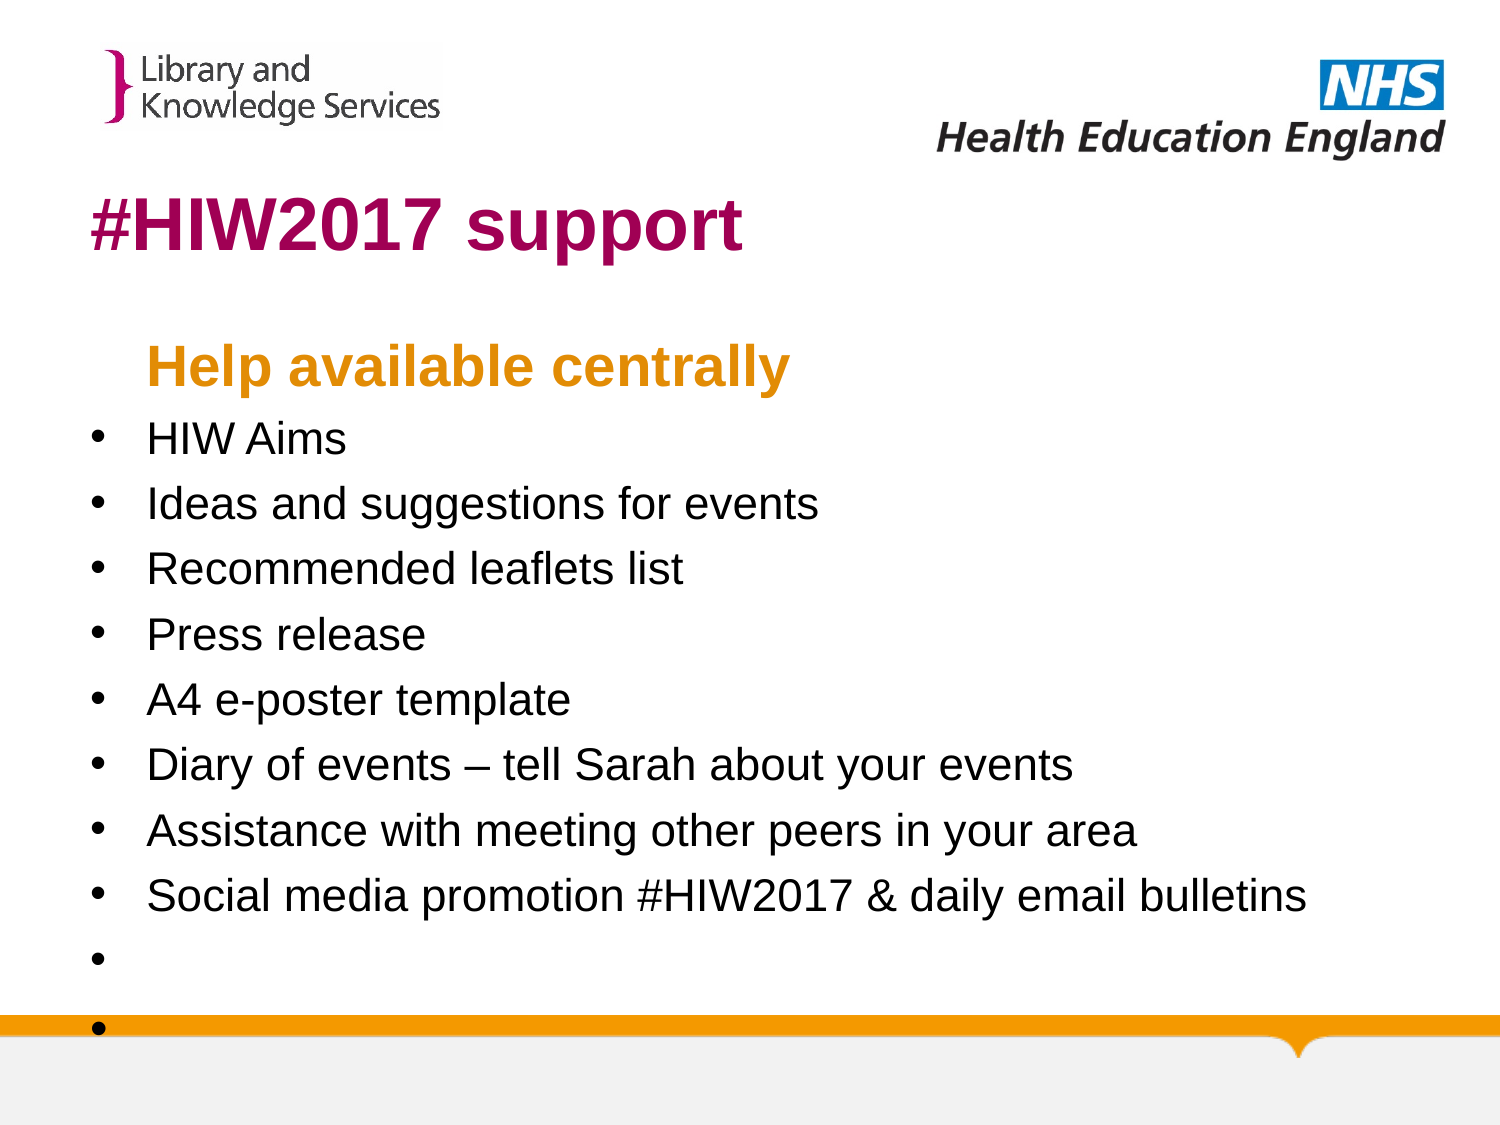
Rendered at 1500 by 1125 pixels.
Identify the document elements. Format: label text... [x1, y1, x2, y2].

list Help available centrally HIW Aims Ideas and suggestions for events Recommended leaflets list Press release A4 e-poster template Diary of events – tell Sarah about your events Assistance with meeting other peers in your area Social media promotion #HIW2017 & daily email bulletins [78, 279, 1446, 1004]
picture [100, 42, 443, 131]
title #HIW2017 support [100, 164, 1376, 276]
